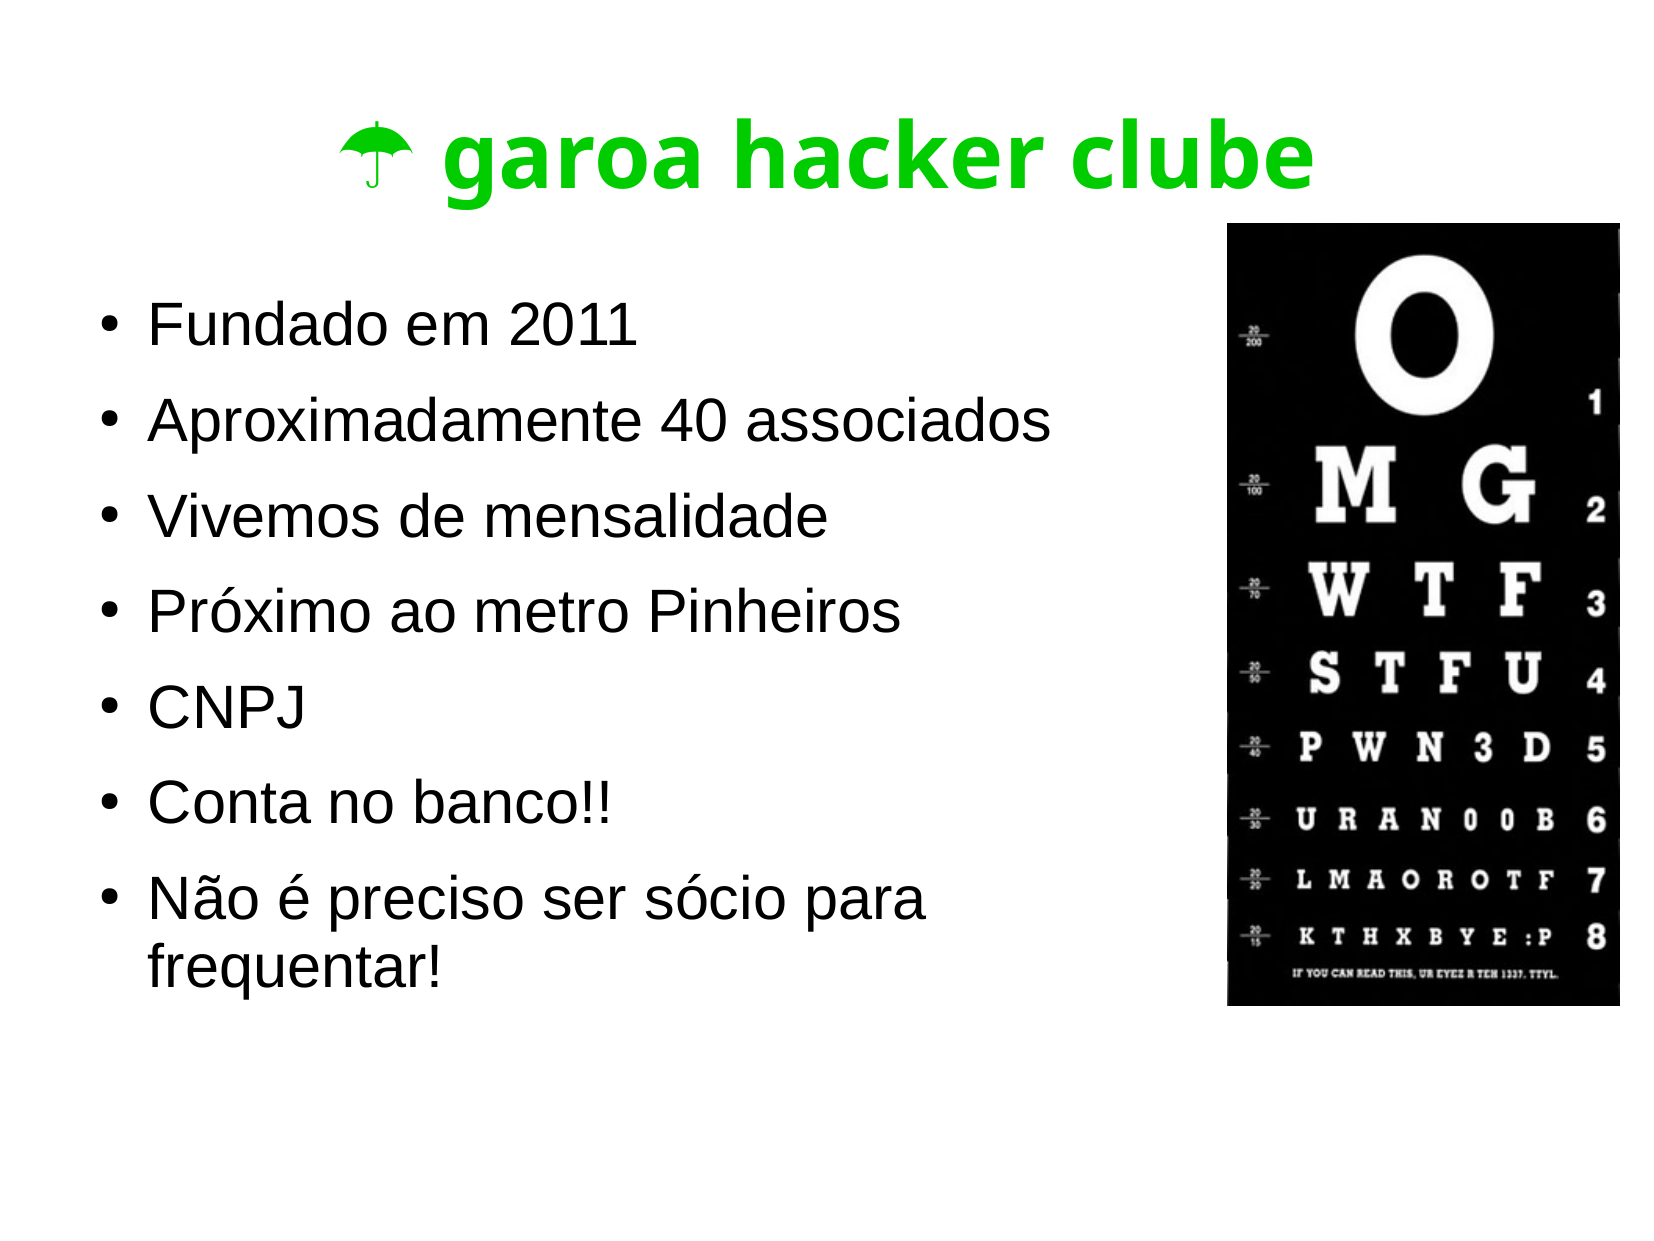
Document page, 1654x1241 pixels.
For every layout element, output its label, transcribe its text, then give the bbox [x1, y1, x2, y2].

picture [1227, 223, 1620, 1006]
list Fundado em 2011 Aproximadamente 40 associados Vivemos de mensalidade Próximo ao metro Pinheiros CNPJ Conta no banco!! Não é preciso ser sócio para frequentar! [82, 290, 1571, 1010]
title ☂ garoa hacker clube [82, 49, 1571, 257]
